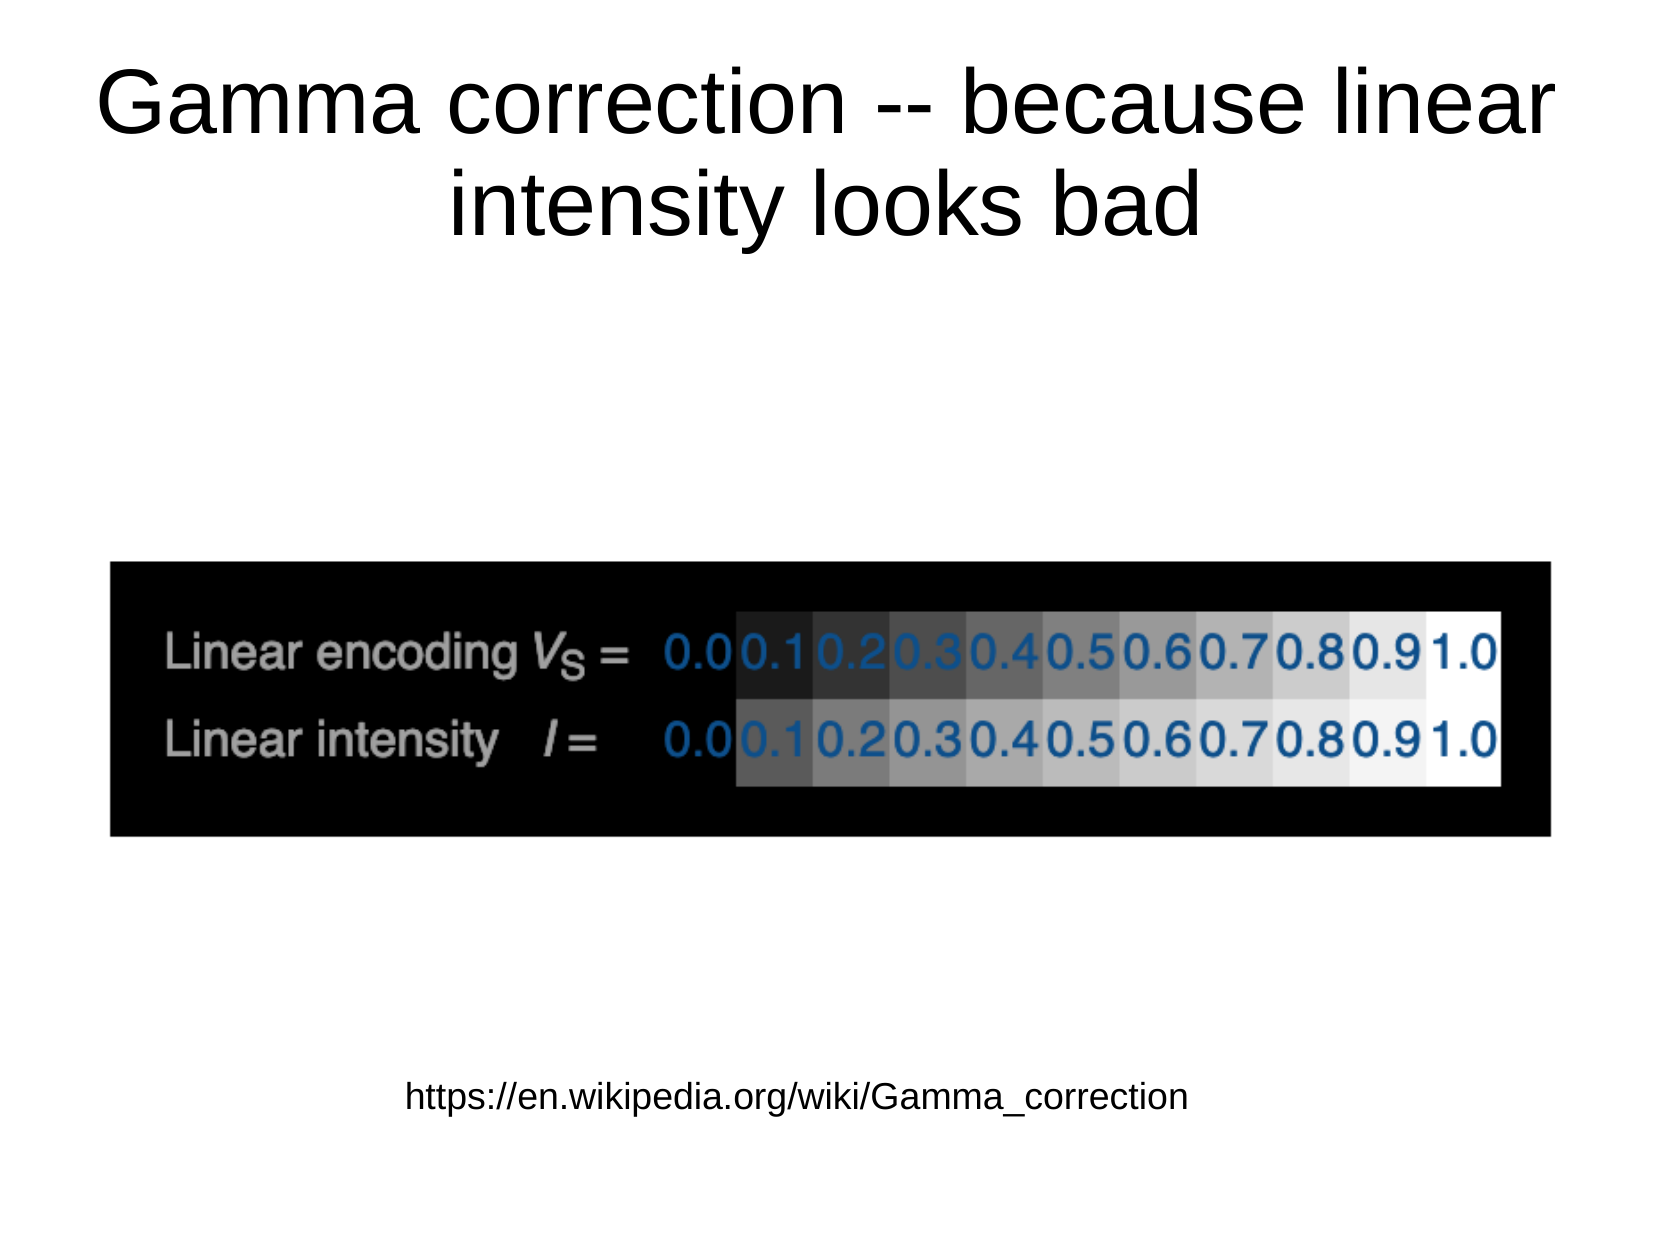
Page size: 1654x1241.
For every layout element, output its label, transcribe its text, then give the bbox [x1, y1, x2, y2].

title Gamma correction -- because linear intensity looks bad [82, 49, 1571, 257]
text_box https://en.wikipedia.org/wiki/Gamma_correction [390, 1068, 1206, 1126]
picture [82, 544, 1571, 855]
